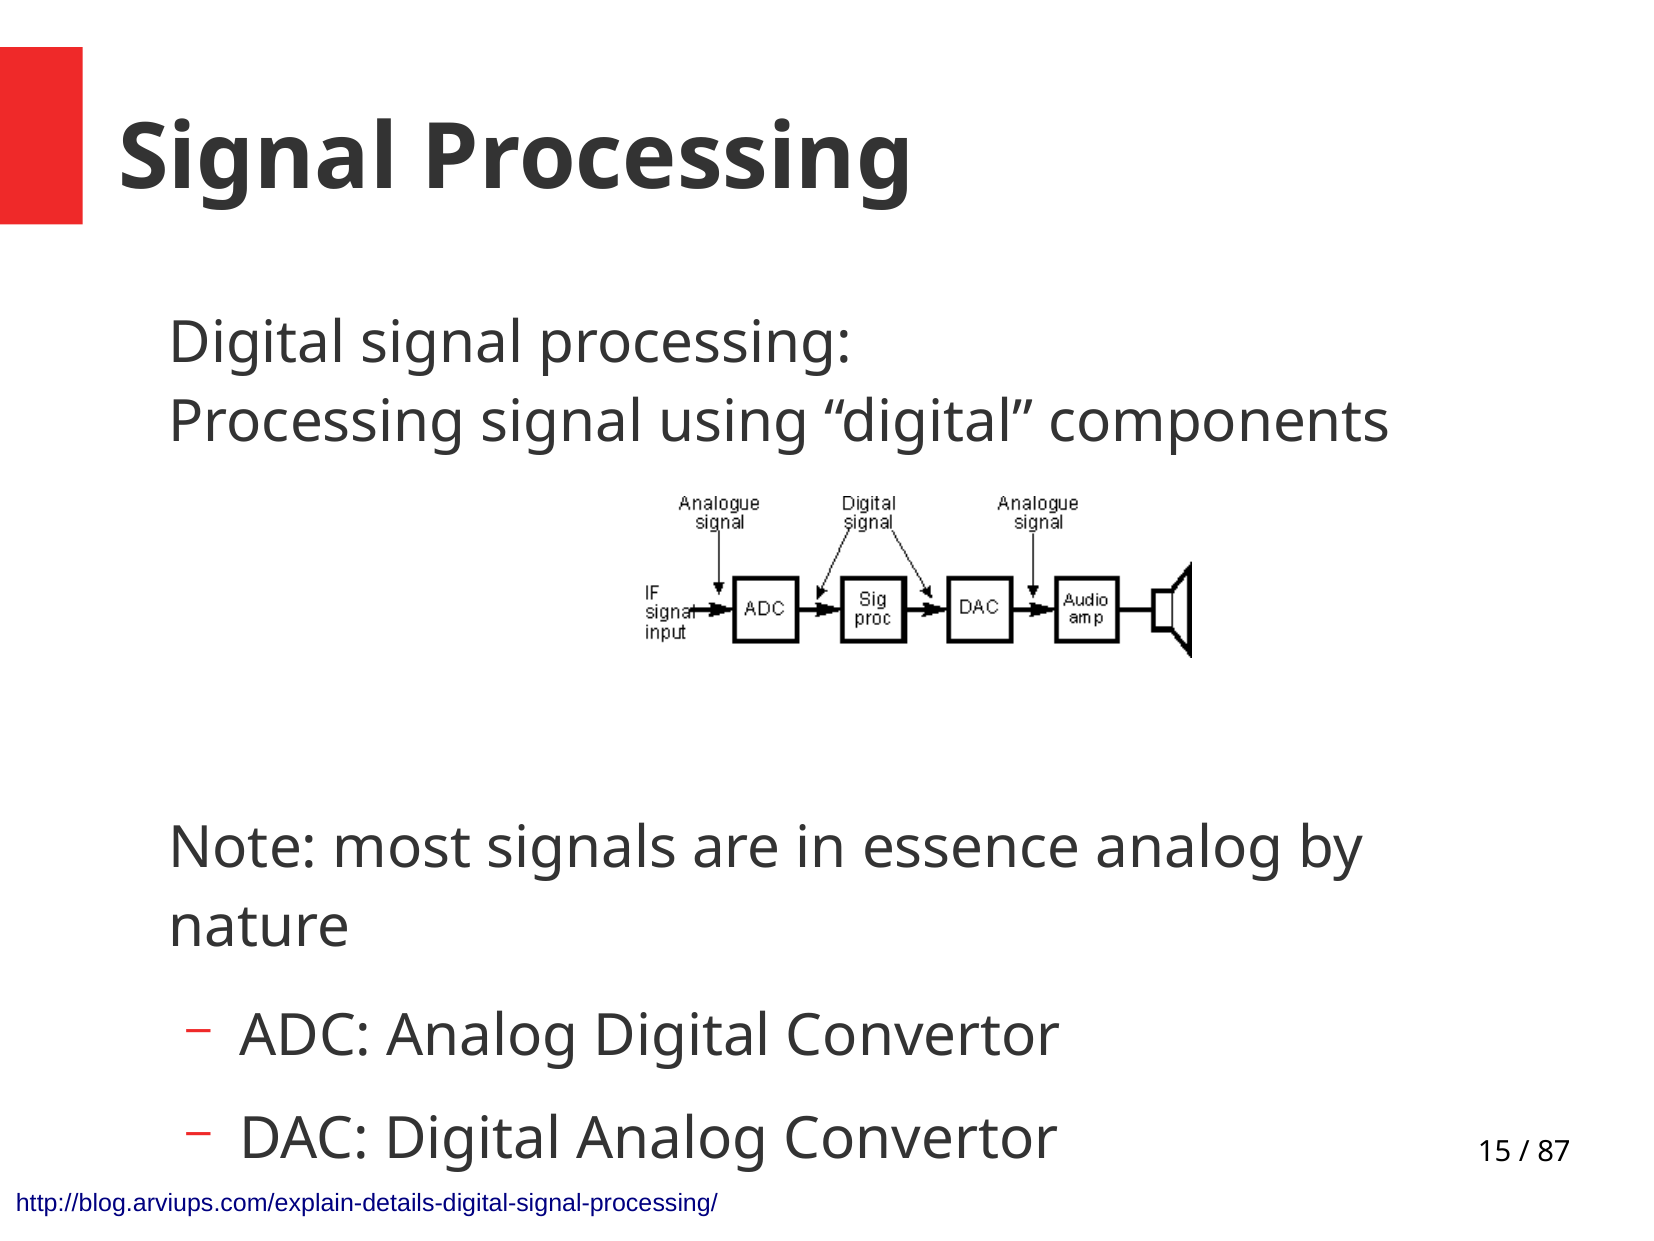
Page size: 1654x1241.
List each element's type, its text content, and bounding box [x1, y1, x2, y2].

title Signal Processing [118, 49, 1571, 257]
picture [645, 496, 1192, 658]
list Digital signal processing: Processing signal using “digital” components Note: most signals are in essence analog by nature ADC: Analog Digital Convertor DAC: Digital Analog Convertor [97, 300, 1516, 1126]
text_box http://blog.arviups.com/explain-details-digital-signal-processing/ [1, 1181, 1081, 1239]
